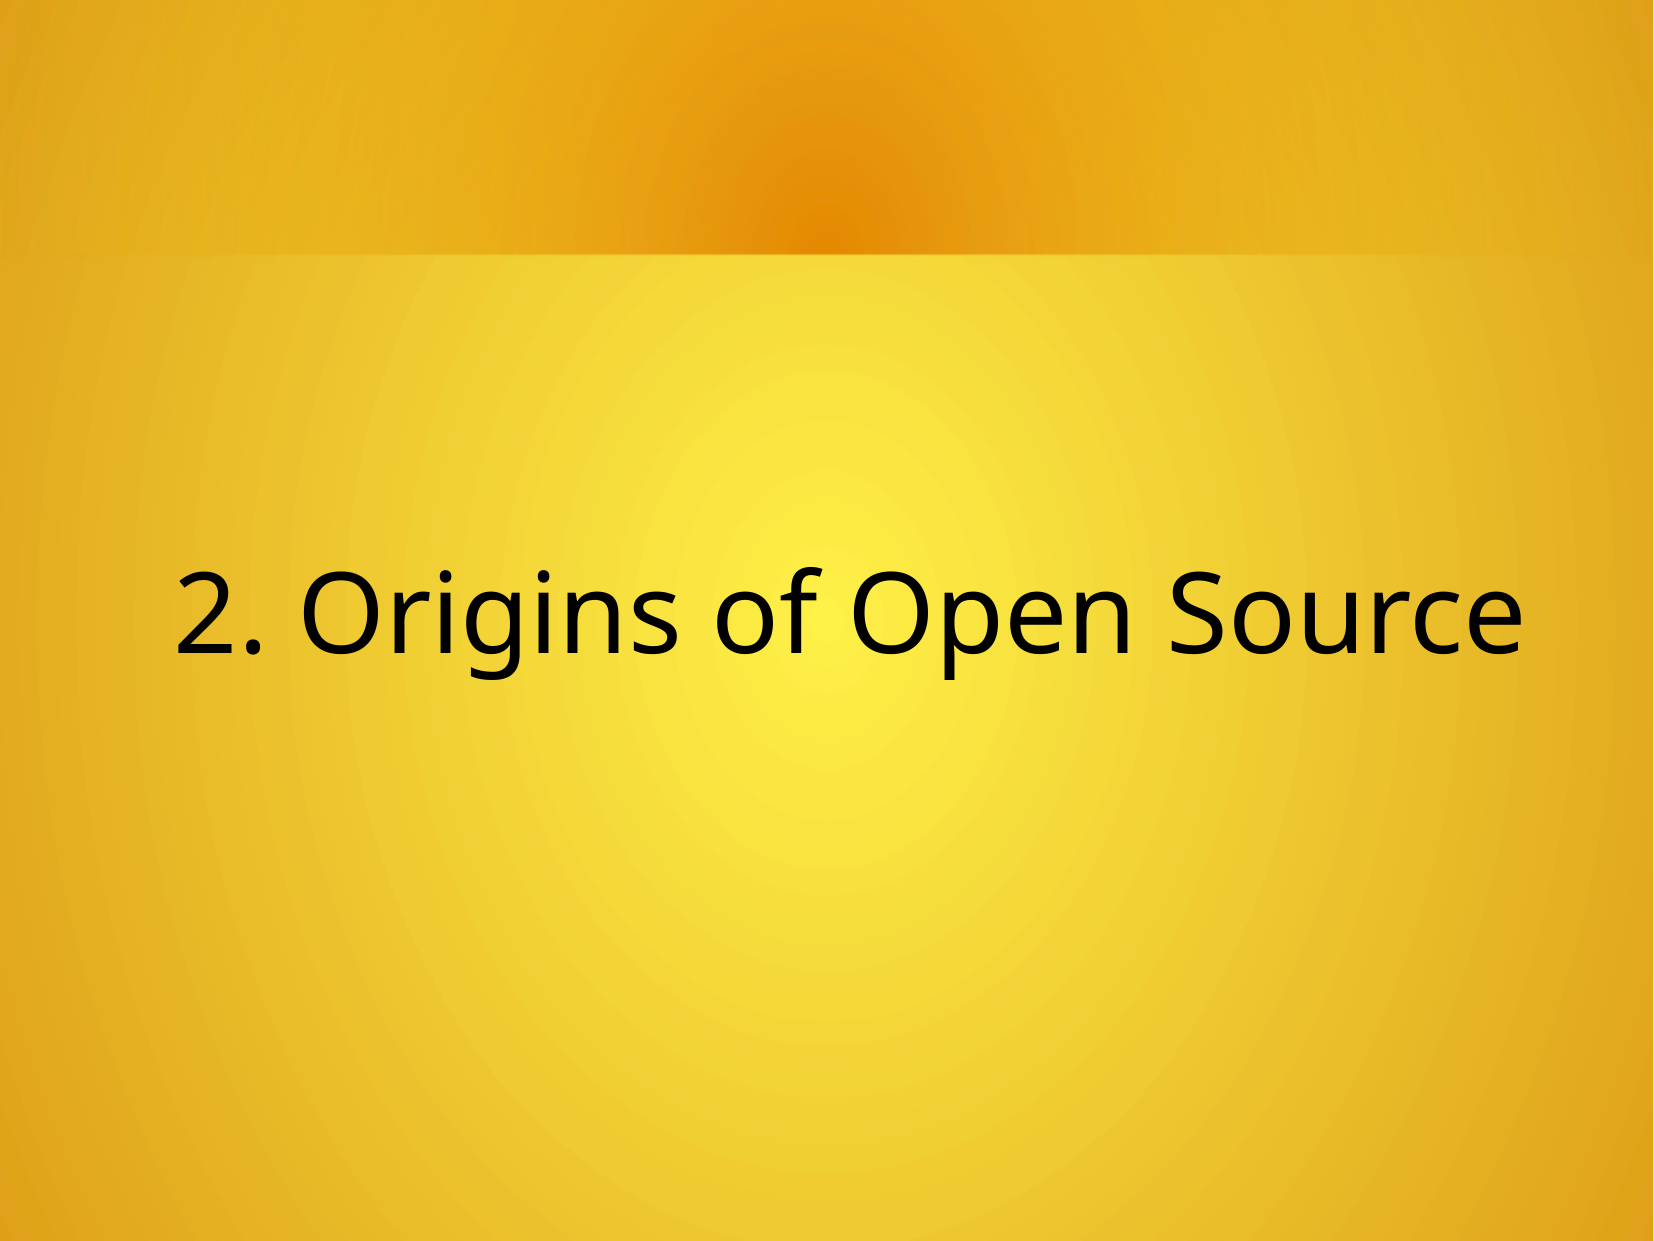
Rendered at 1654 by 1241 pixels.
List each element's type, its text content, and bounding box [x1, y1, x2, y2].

picture [0, 0, 1654, 1241]
subtitle 2. Origins of Open Source [86, 123, 1576, 1096]
